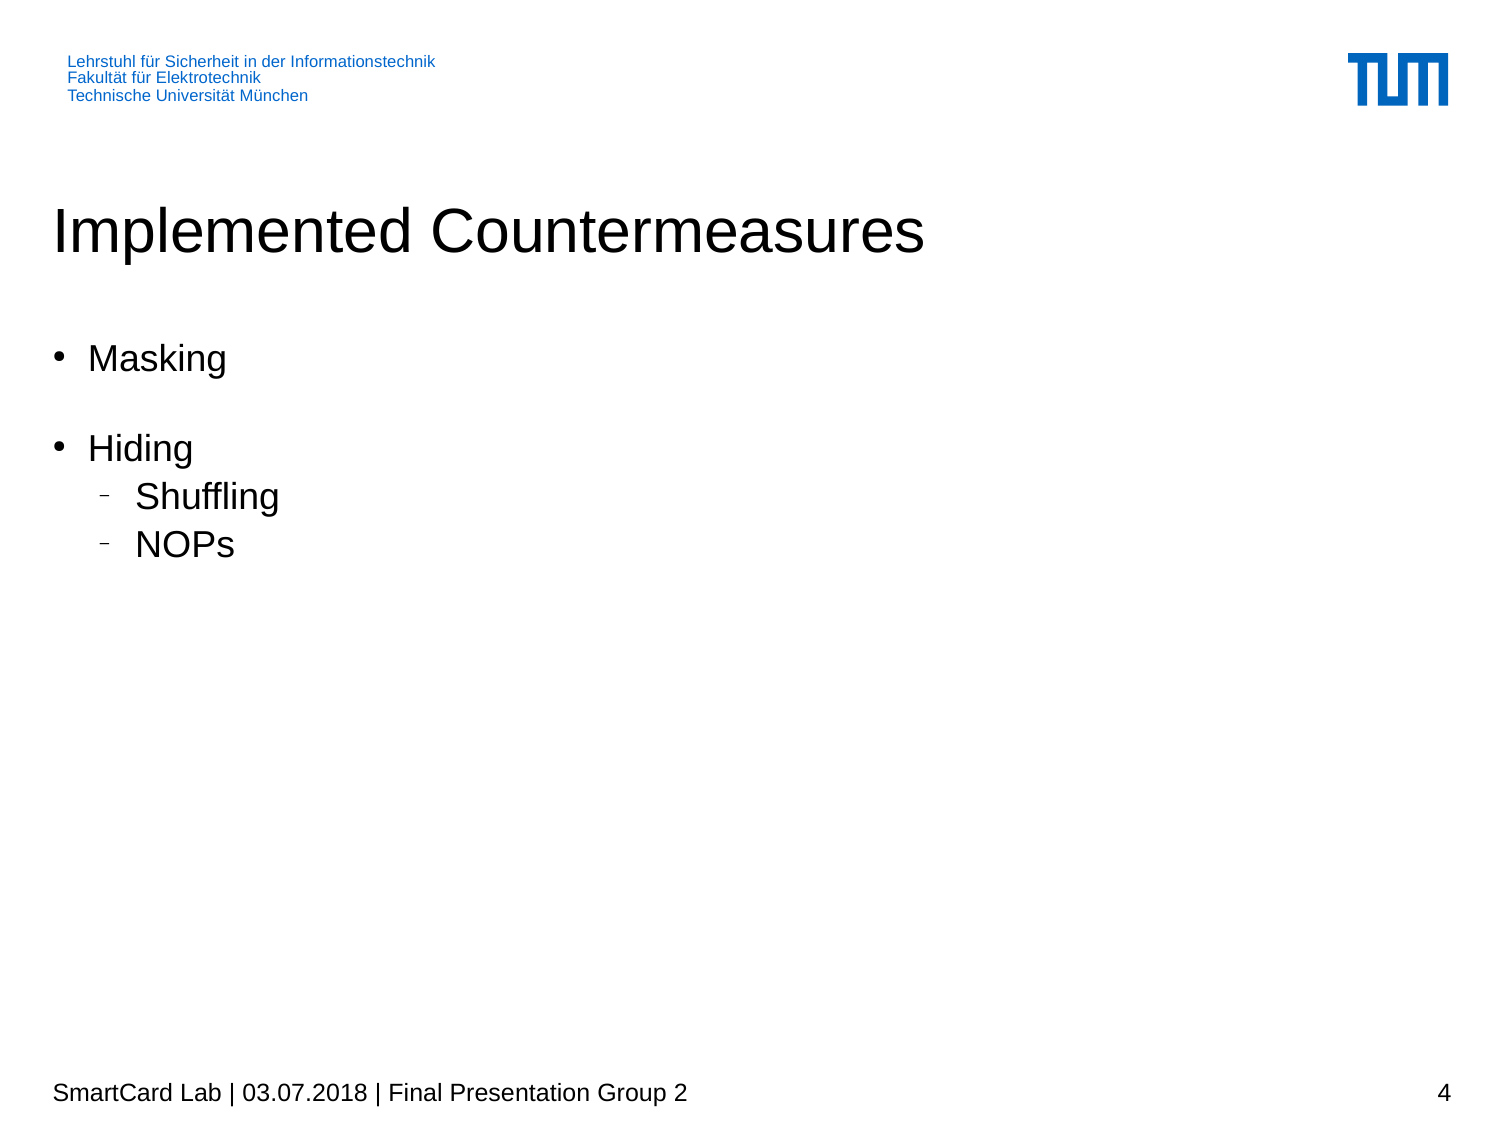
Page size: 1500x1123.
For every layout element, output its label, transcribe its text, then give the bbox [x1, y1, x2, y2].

list Masking Hiding Shuffling NOPs [52, 330, 1453, 560]
title Implemented Countermeasures [52, 195, 1453, 266]
